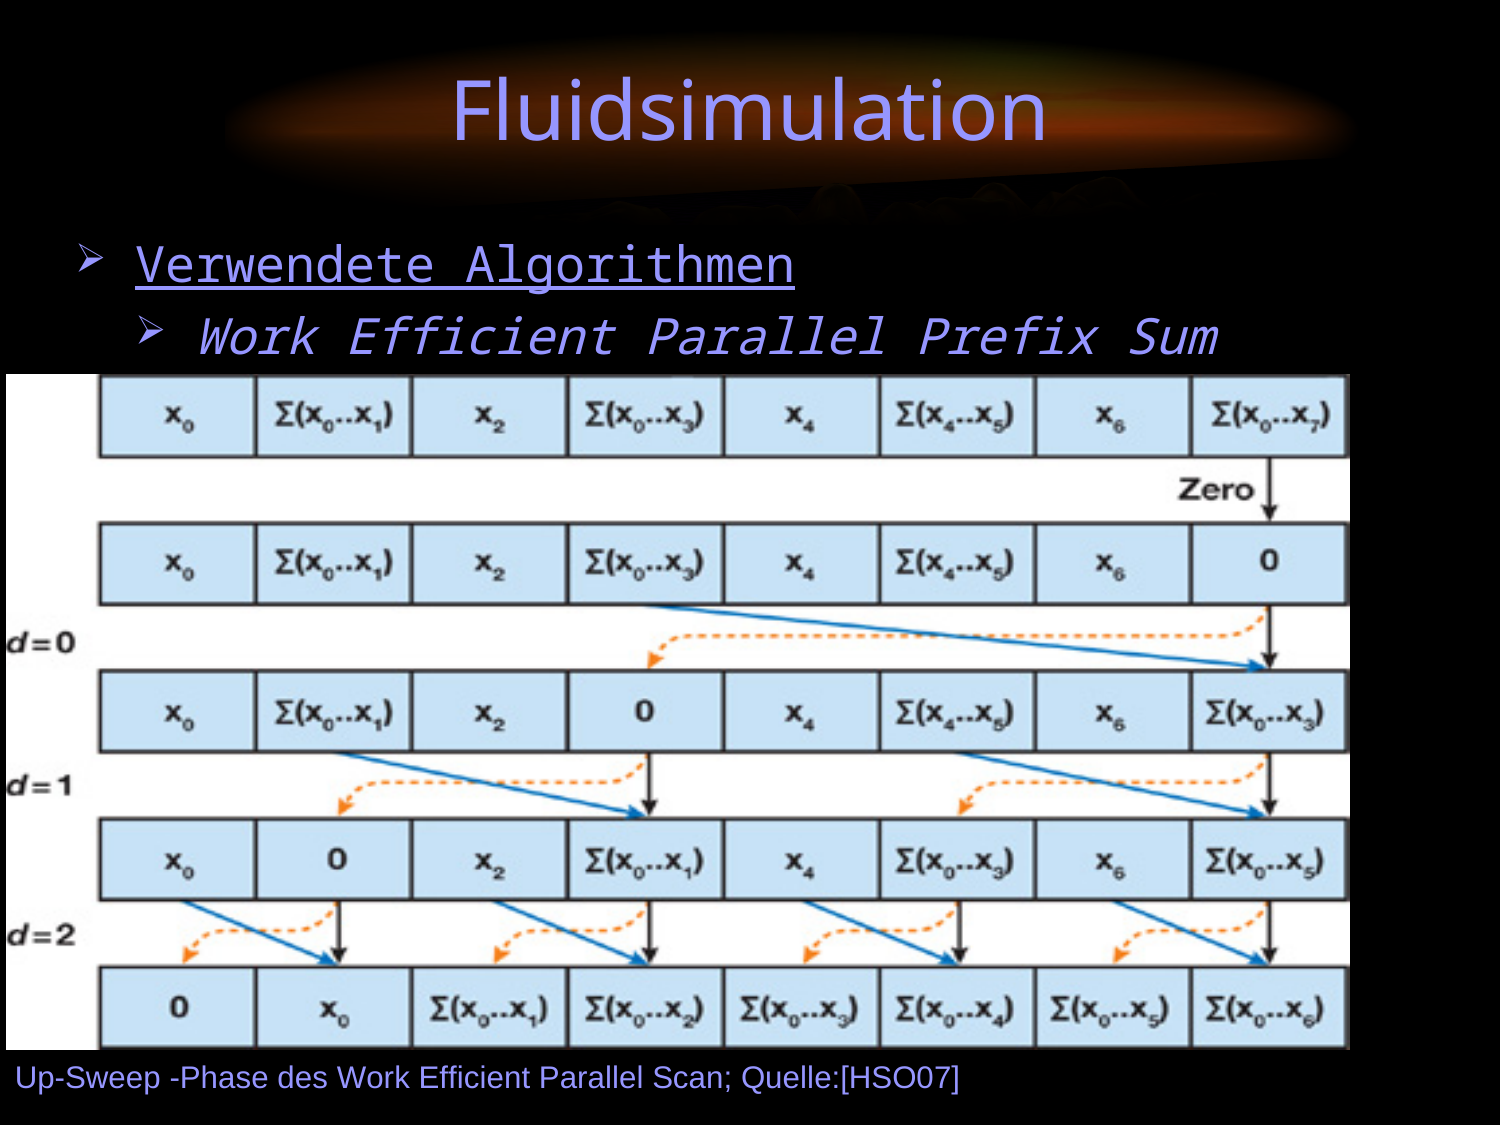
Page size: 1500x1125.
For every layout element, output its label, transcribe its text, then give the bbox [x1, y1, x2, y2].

text_box [112, 0, 1463, 224]
picture [6, 374, 1351, 1050]
text_box Fluidsimulation [75, 0, 1426, 216]
text_box Verwendete Algorithmen Work Efficient Parallel Prefix Sum [0, 224, 1471, 1050]
text_box Up-Sweep -Phase des Work Efficient Parallel Scan; Quelle:[HSO07] [0, 1050, 1500, 1125]
